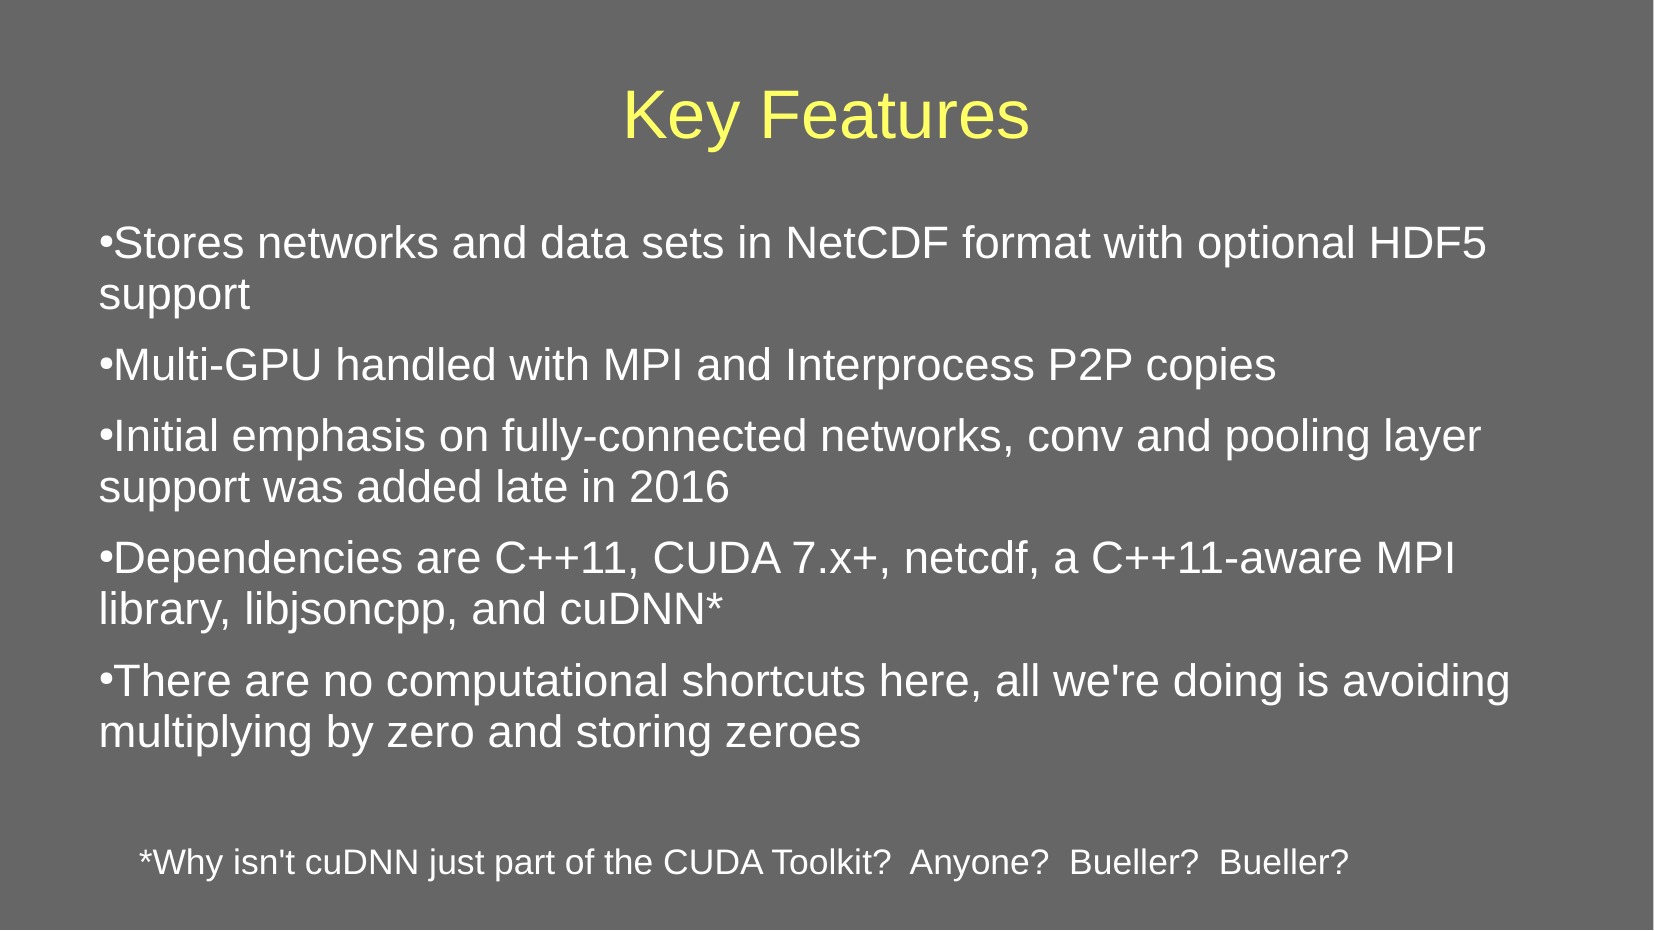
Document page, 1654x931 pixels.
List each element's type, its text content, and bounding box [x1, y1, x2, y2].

list Stores networks and data sets in NetCDF format with optional HDF5 support Multi-GPU handled with MPI and Interprocess P2P copies Initial emphasis on fully-connected networks, conv and pooling layer support was added late in 2016 Dependencies are C++11, CUDA 7.x+, netcdf, a C++11-aware MPI library, libjsoncpp, and cuDNN* There are no computational shortcuts here, all we're doing is avoiding multiplying by zero and storing zeroes [82, 217, 1571, 757]
title Key Features [82, 36, 1571, 193]
text_box *Why isn't cuDNN just part of the CUDA Toolkit? Anyone? Bueller? Bueller? [117, 842, 1382, 914]
